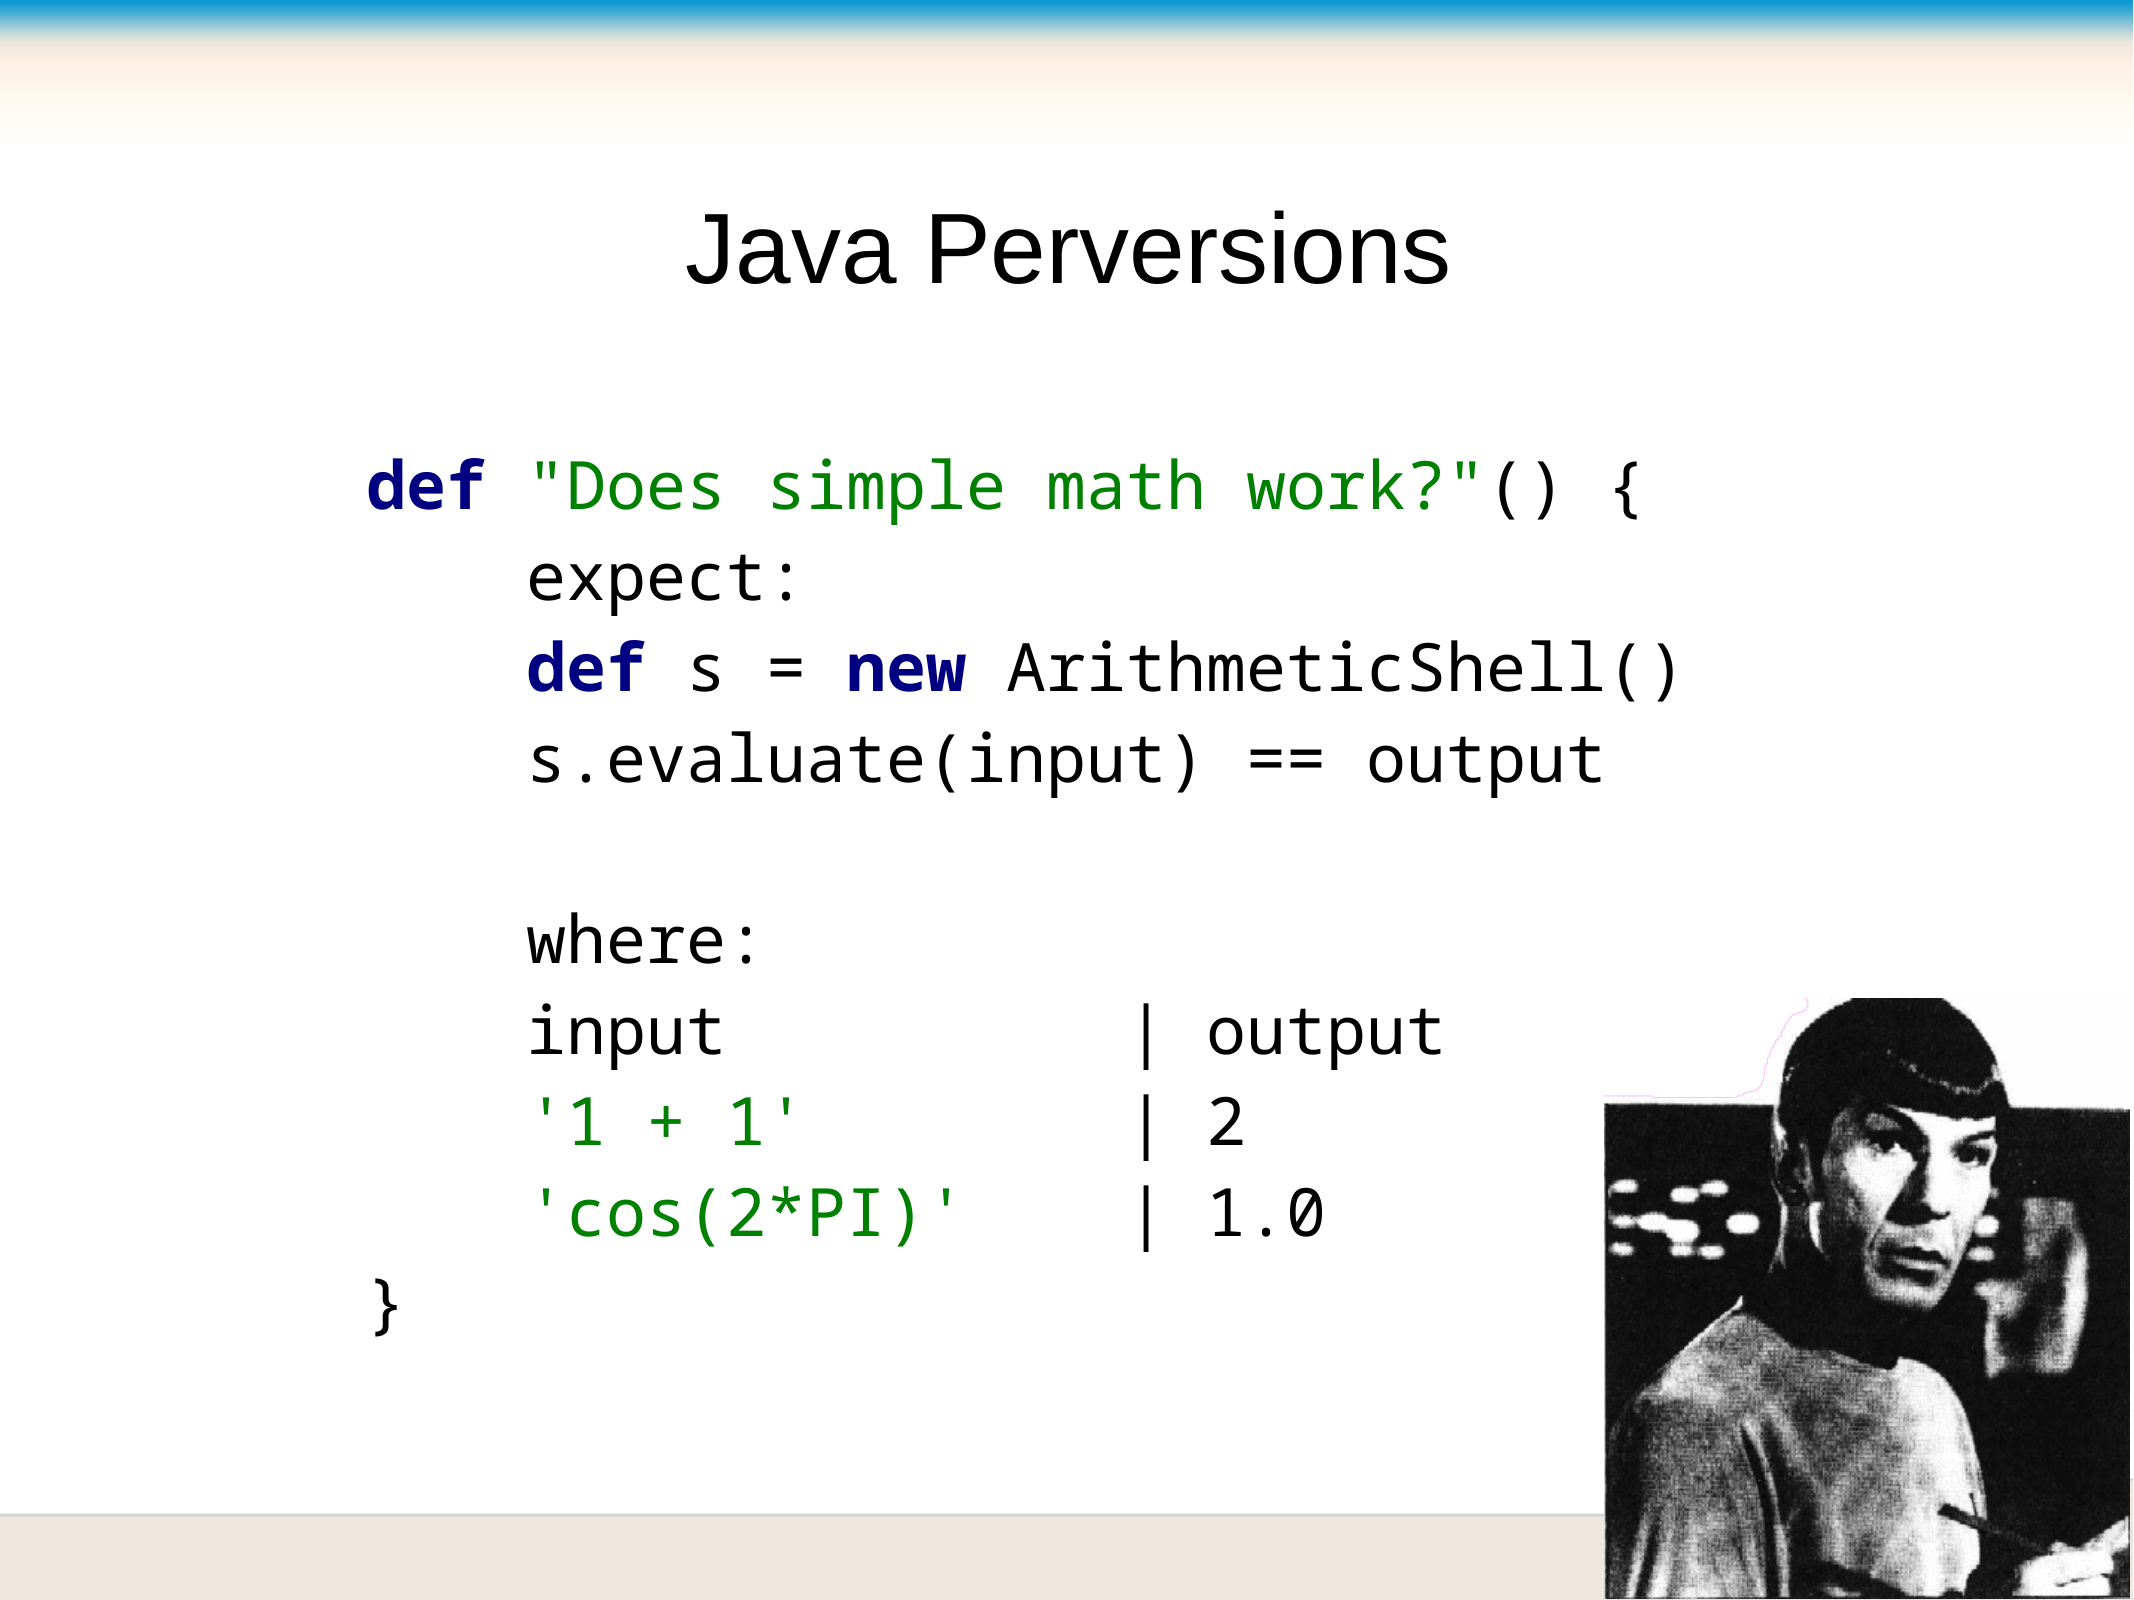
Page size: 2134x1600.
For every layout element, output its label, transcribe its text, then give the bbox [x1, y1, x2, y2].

subtitle def "Does simple math work?"() { expect: def s = new ArithmeticShell() s.evaluate(input) == output where: input | output '1 + 1' | 2 'cos(2*PI)' | 1.0 } [366, 371, 1767, 1413]
title Java Perversions [62, 193, 2075, 305]
picture [0, 4, 2134, 1600]
